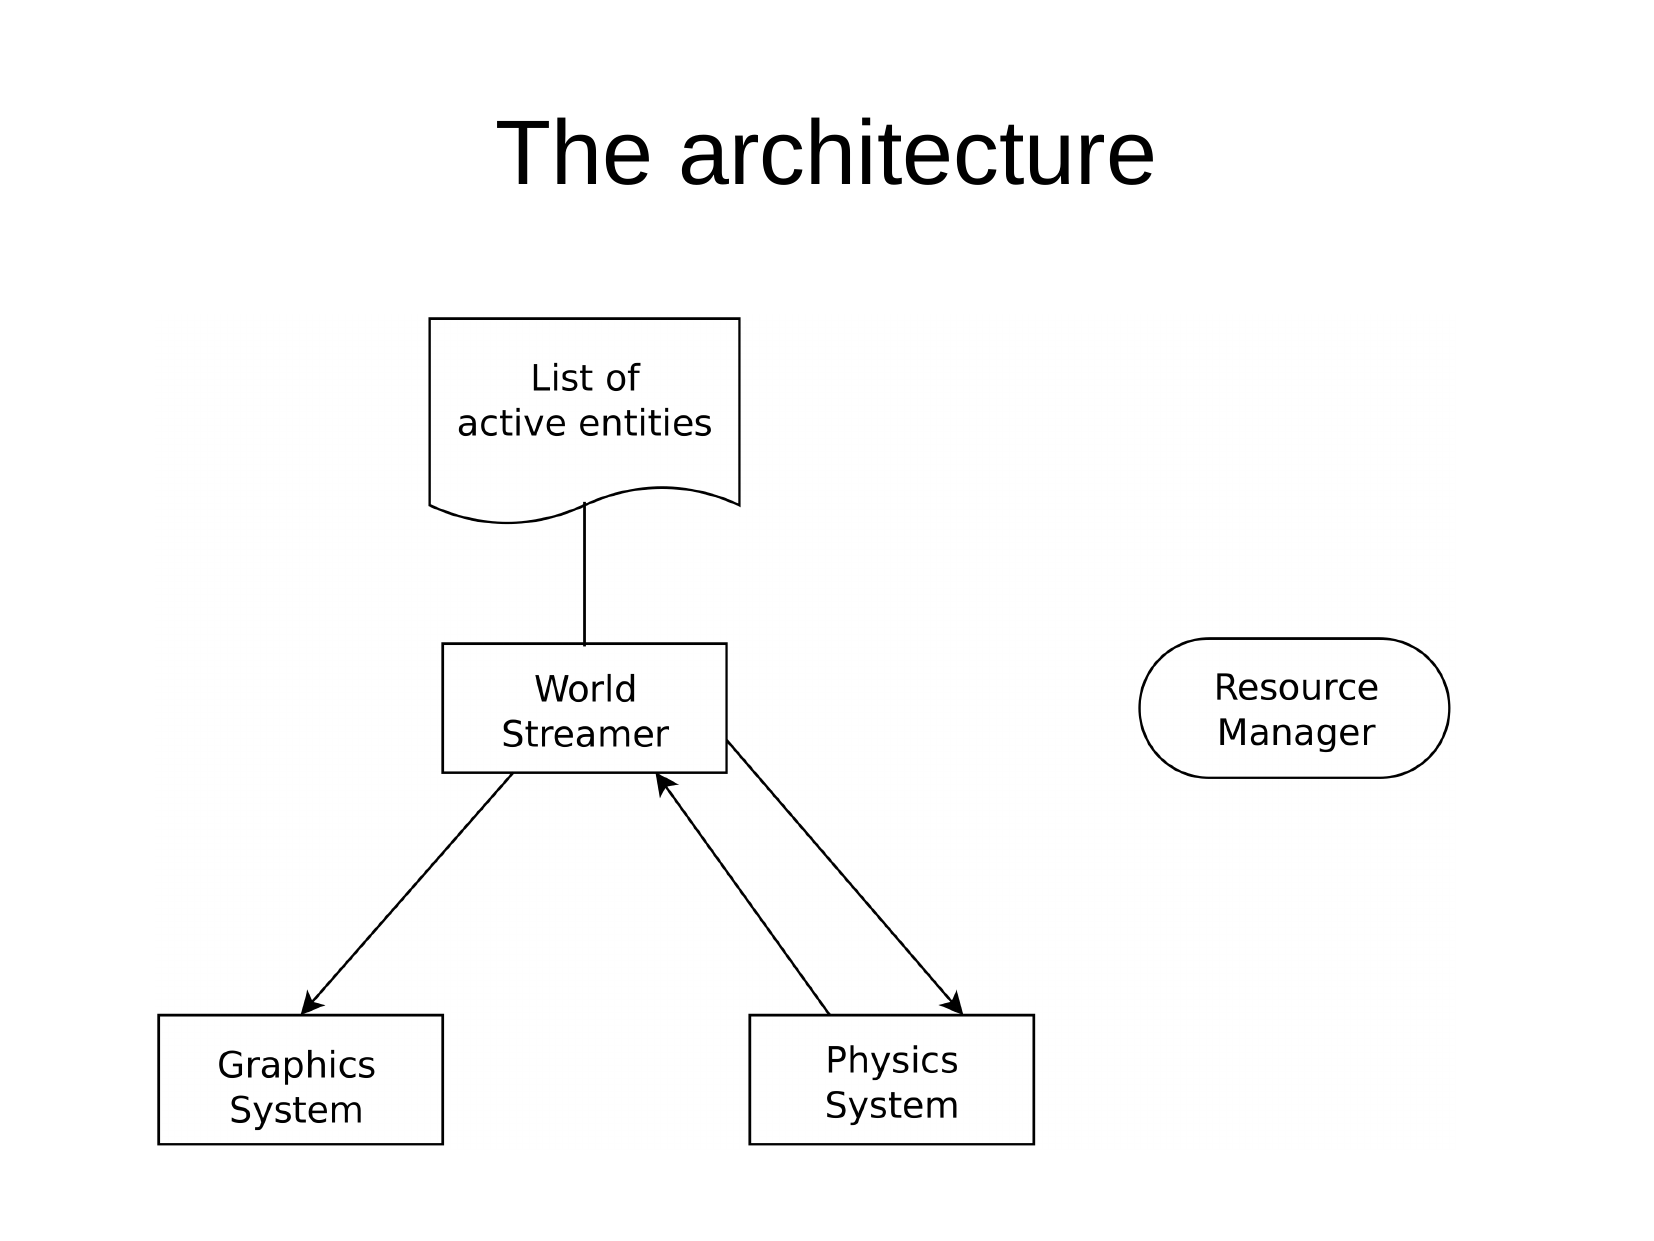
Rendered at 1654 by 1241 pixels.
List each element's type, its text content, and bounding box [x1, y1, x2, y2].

title The architecture [82, 49, 1571, 257]
picture [155, 314, 1456, 1151]
